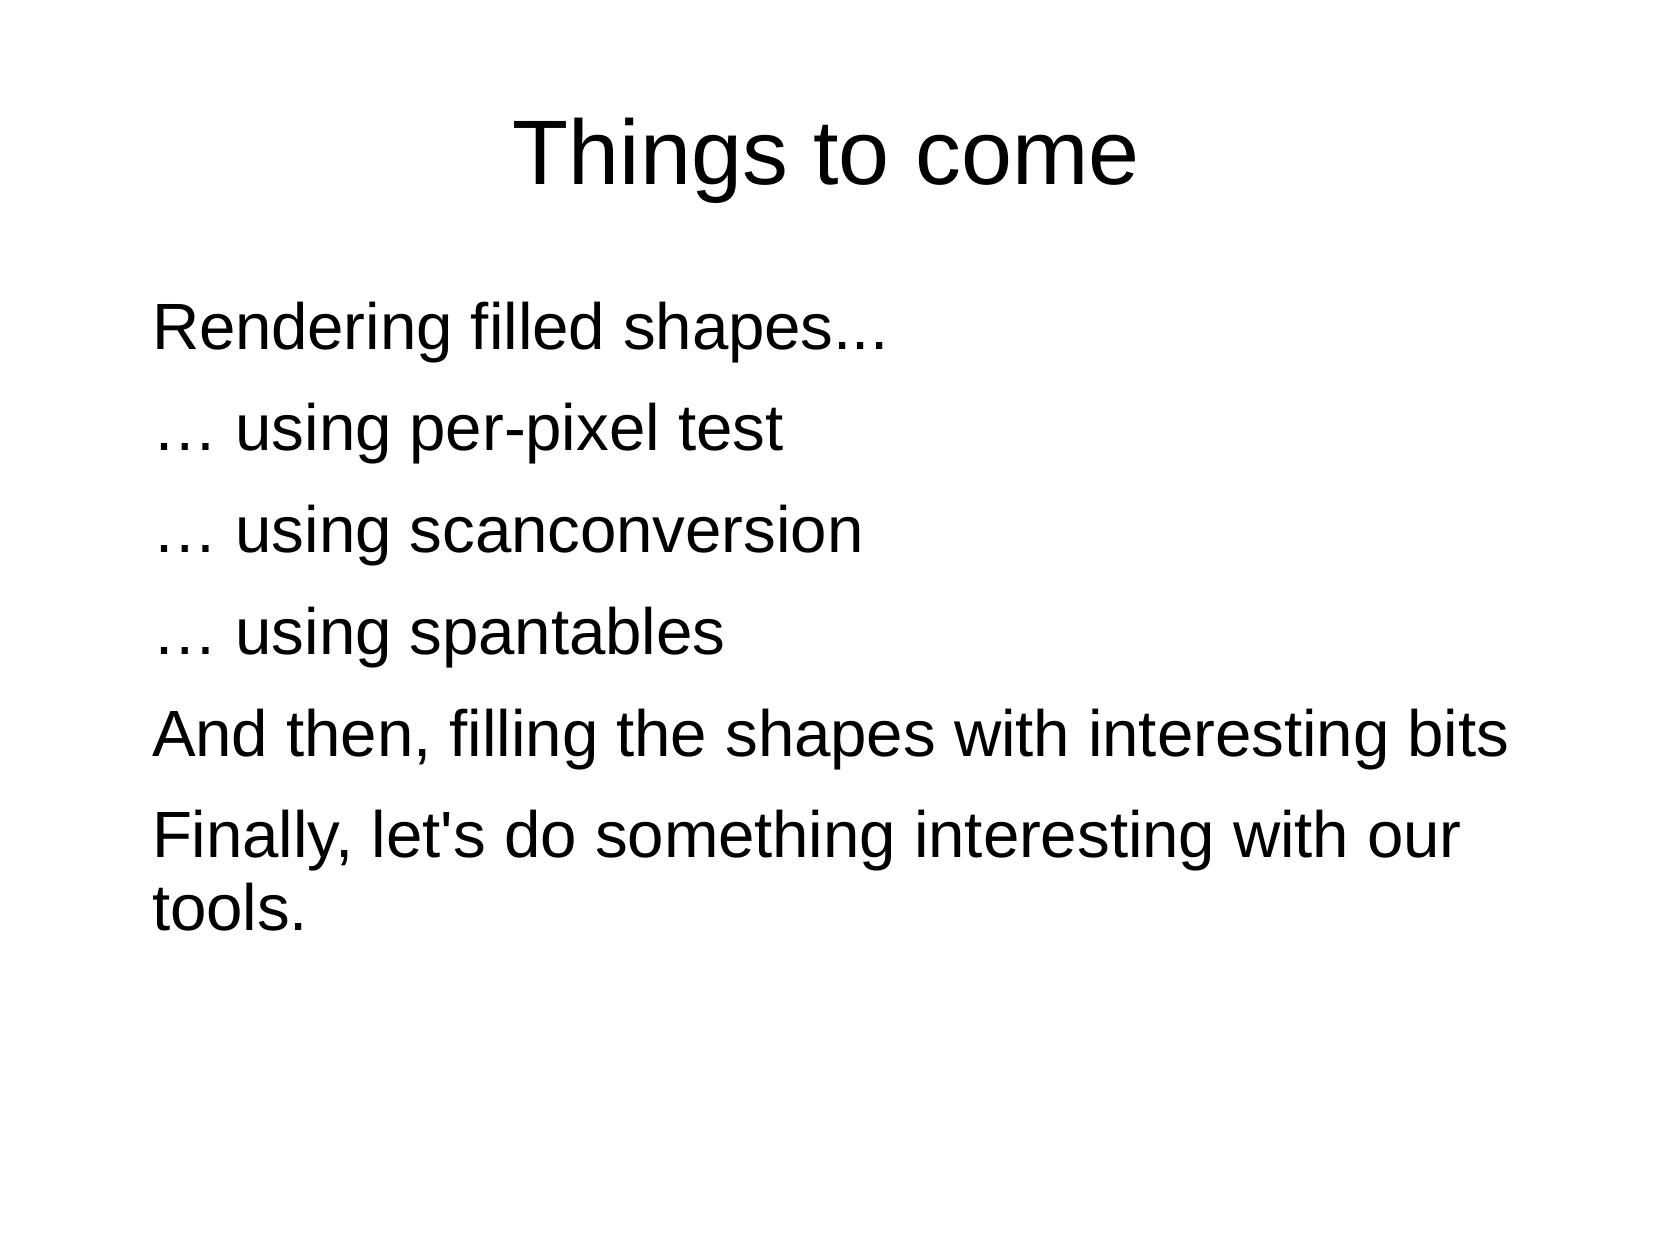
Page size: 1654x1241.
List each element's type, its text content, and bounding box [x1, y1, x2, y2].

list Rendering filled shapes... … using per-pixel test … using scanconversion … using spantables And then, filling the shapes with interesting bits Finally, let's do something interesting with our tools. [82, 290, 1538, 1010]
title Things to come [82, 49, 1571, 257]
